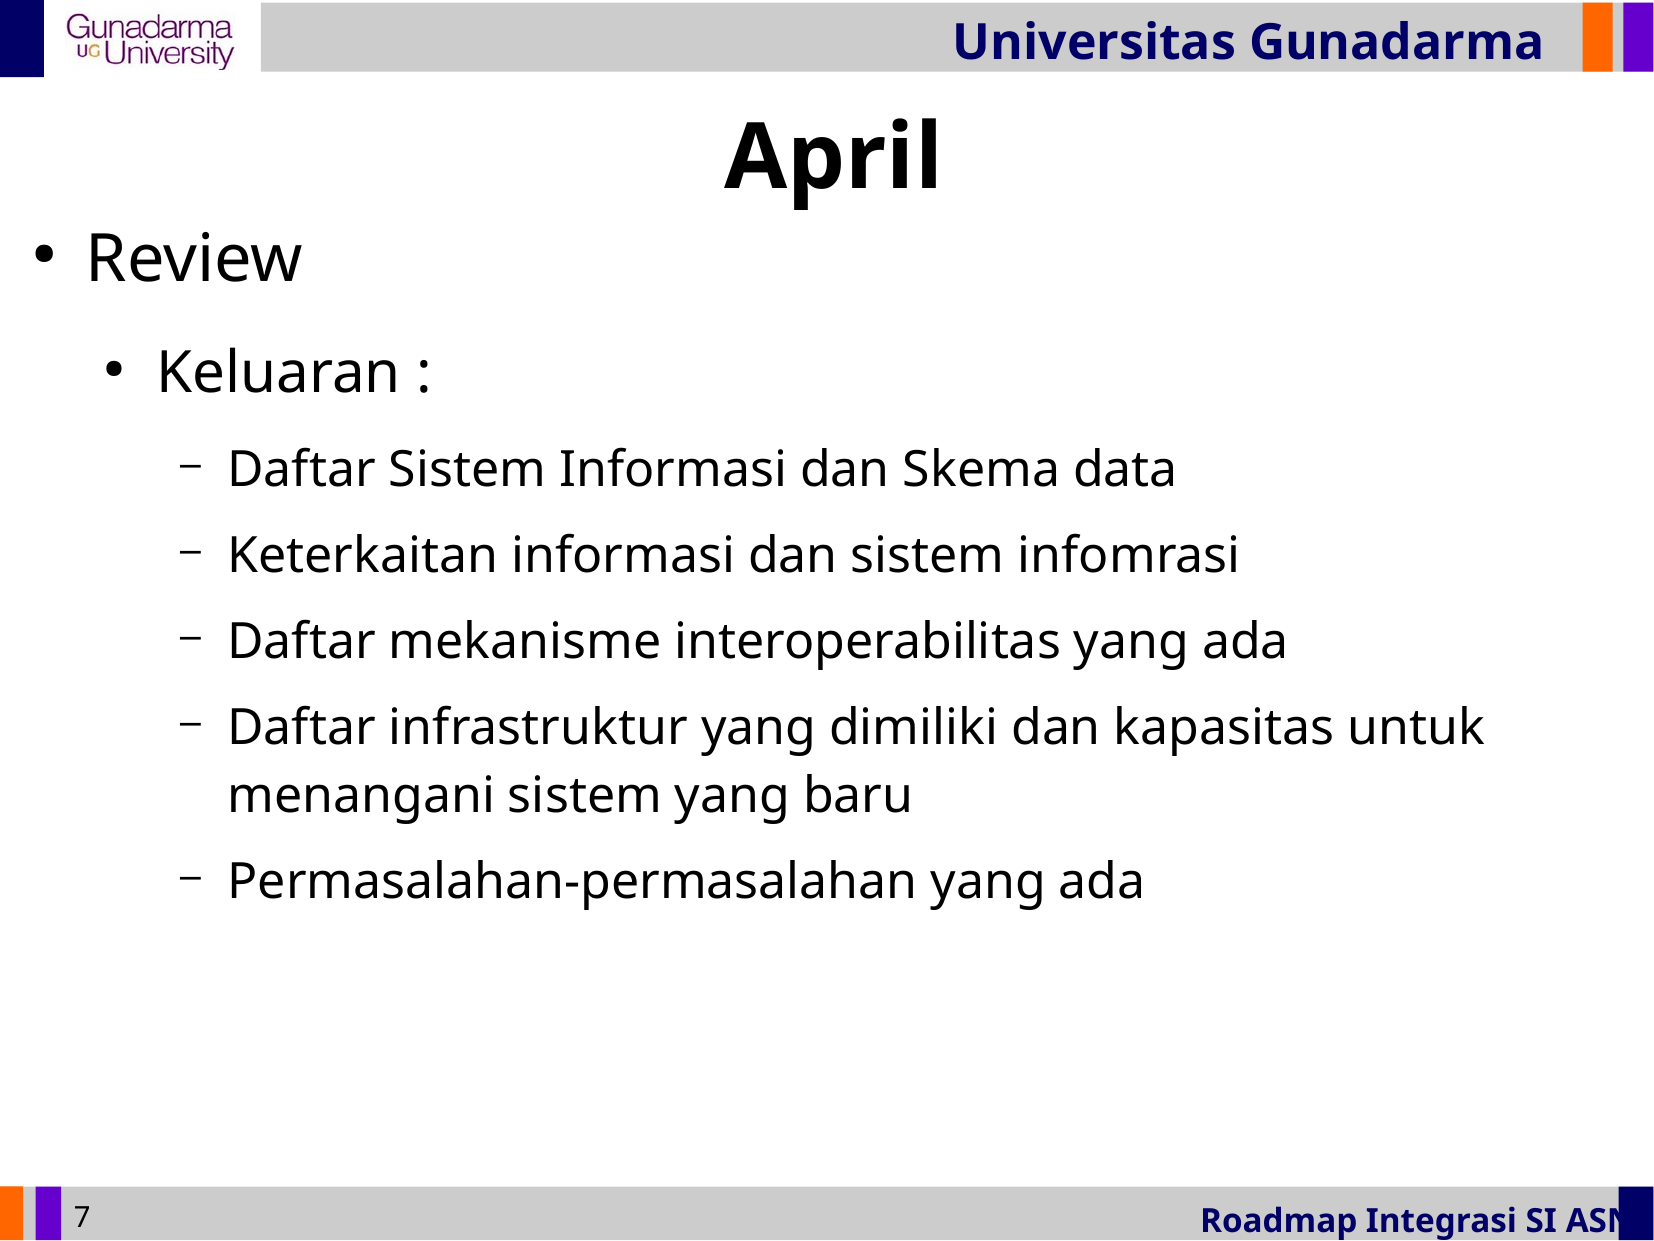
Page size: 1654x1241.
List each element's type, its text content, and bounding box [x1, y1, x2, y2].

list Review Keluaran : Daftar Sistem Informasi dan Skema data Keterkaitan informasi dan sistem infomrasi Daftar mekanisme interoperabilitas yang ada Daftar infrastruktur yang dimiliki dan kapasitas untuk menangani sistem yang baru Permasalahan-permasalahan yang ada [14, 210, 1630, 1176]
picture [65, 0, 235, 70]
title April [77, 90, 1591, 210]
